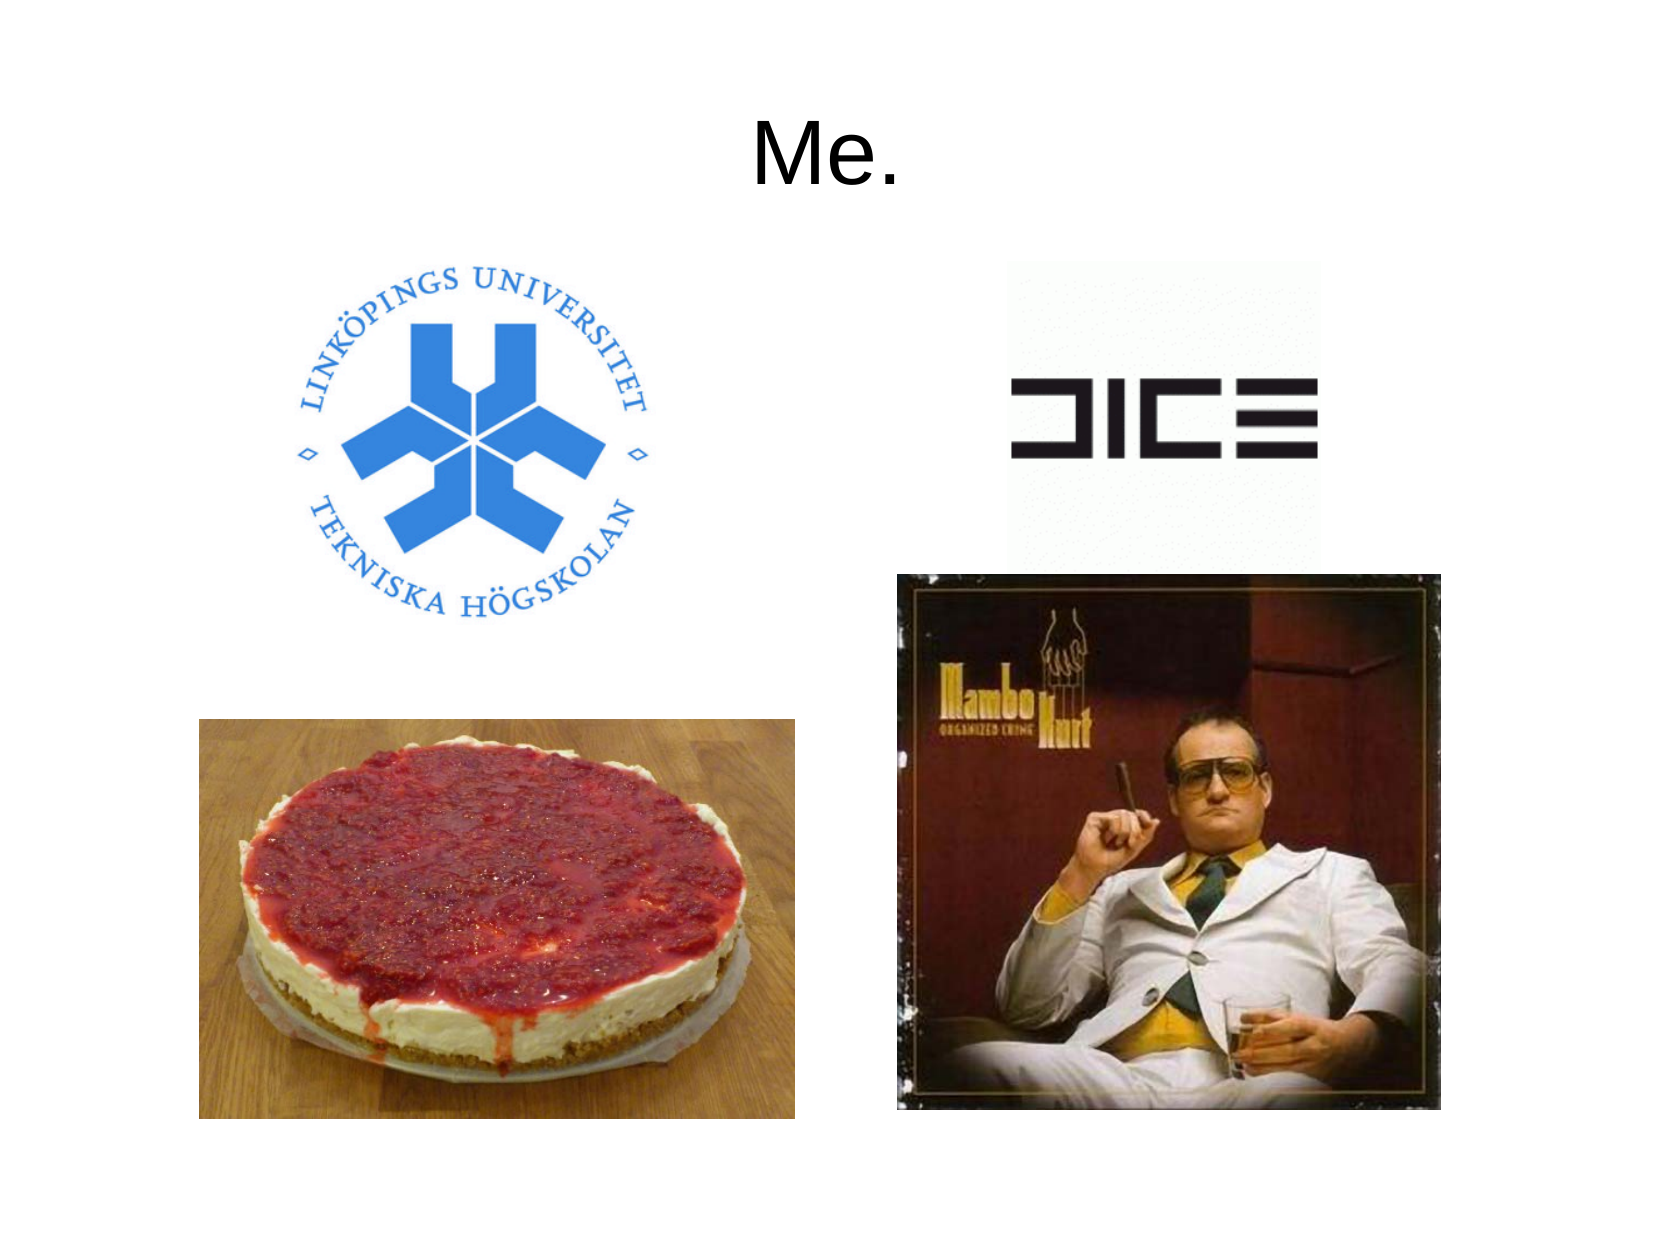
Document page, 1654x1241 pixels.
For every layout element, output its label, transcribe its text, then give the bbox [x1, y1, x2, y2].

picture [897, 261, 1441, 1111]
title Me. [82, 49, 1571, 257]
picture [199, 719, 796, 1120]
picture [285, 255, 661, 631]
